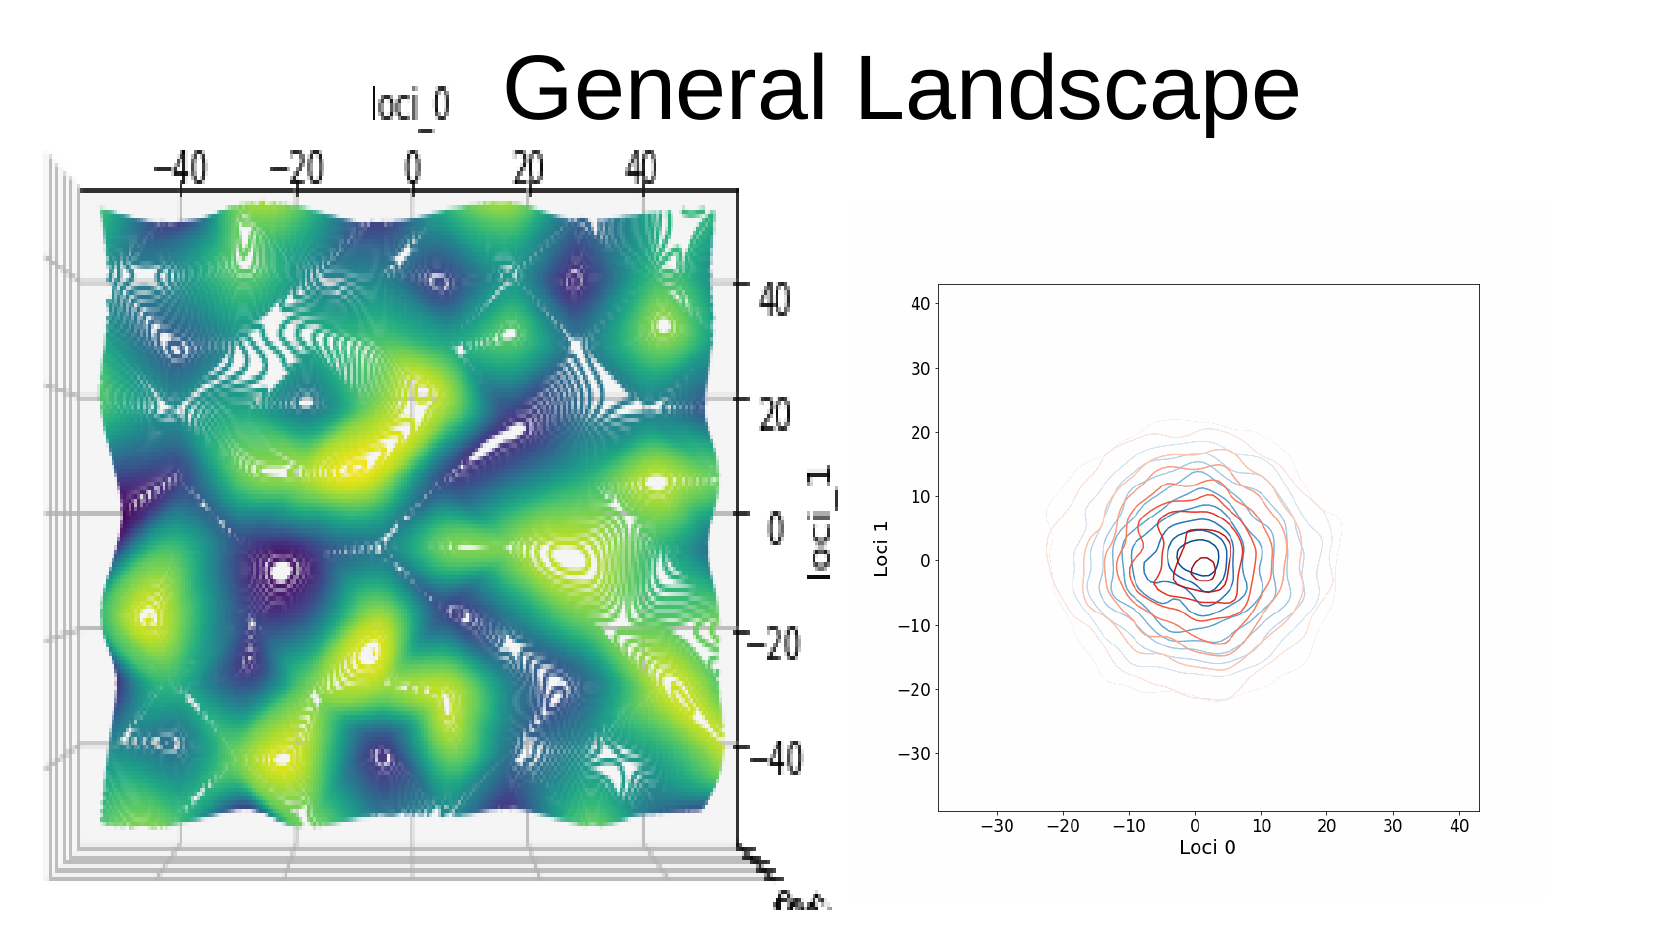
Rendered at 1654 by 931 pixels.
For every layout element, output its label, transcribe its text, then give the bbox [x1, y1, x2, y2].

title General Landscape [82, 10, 1571, 166]
picture [0, 15, 1548, 910]
